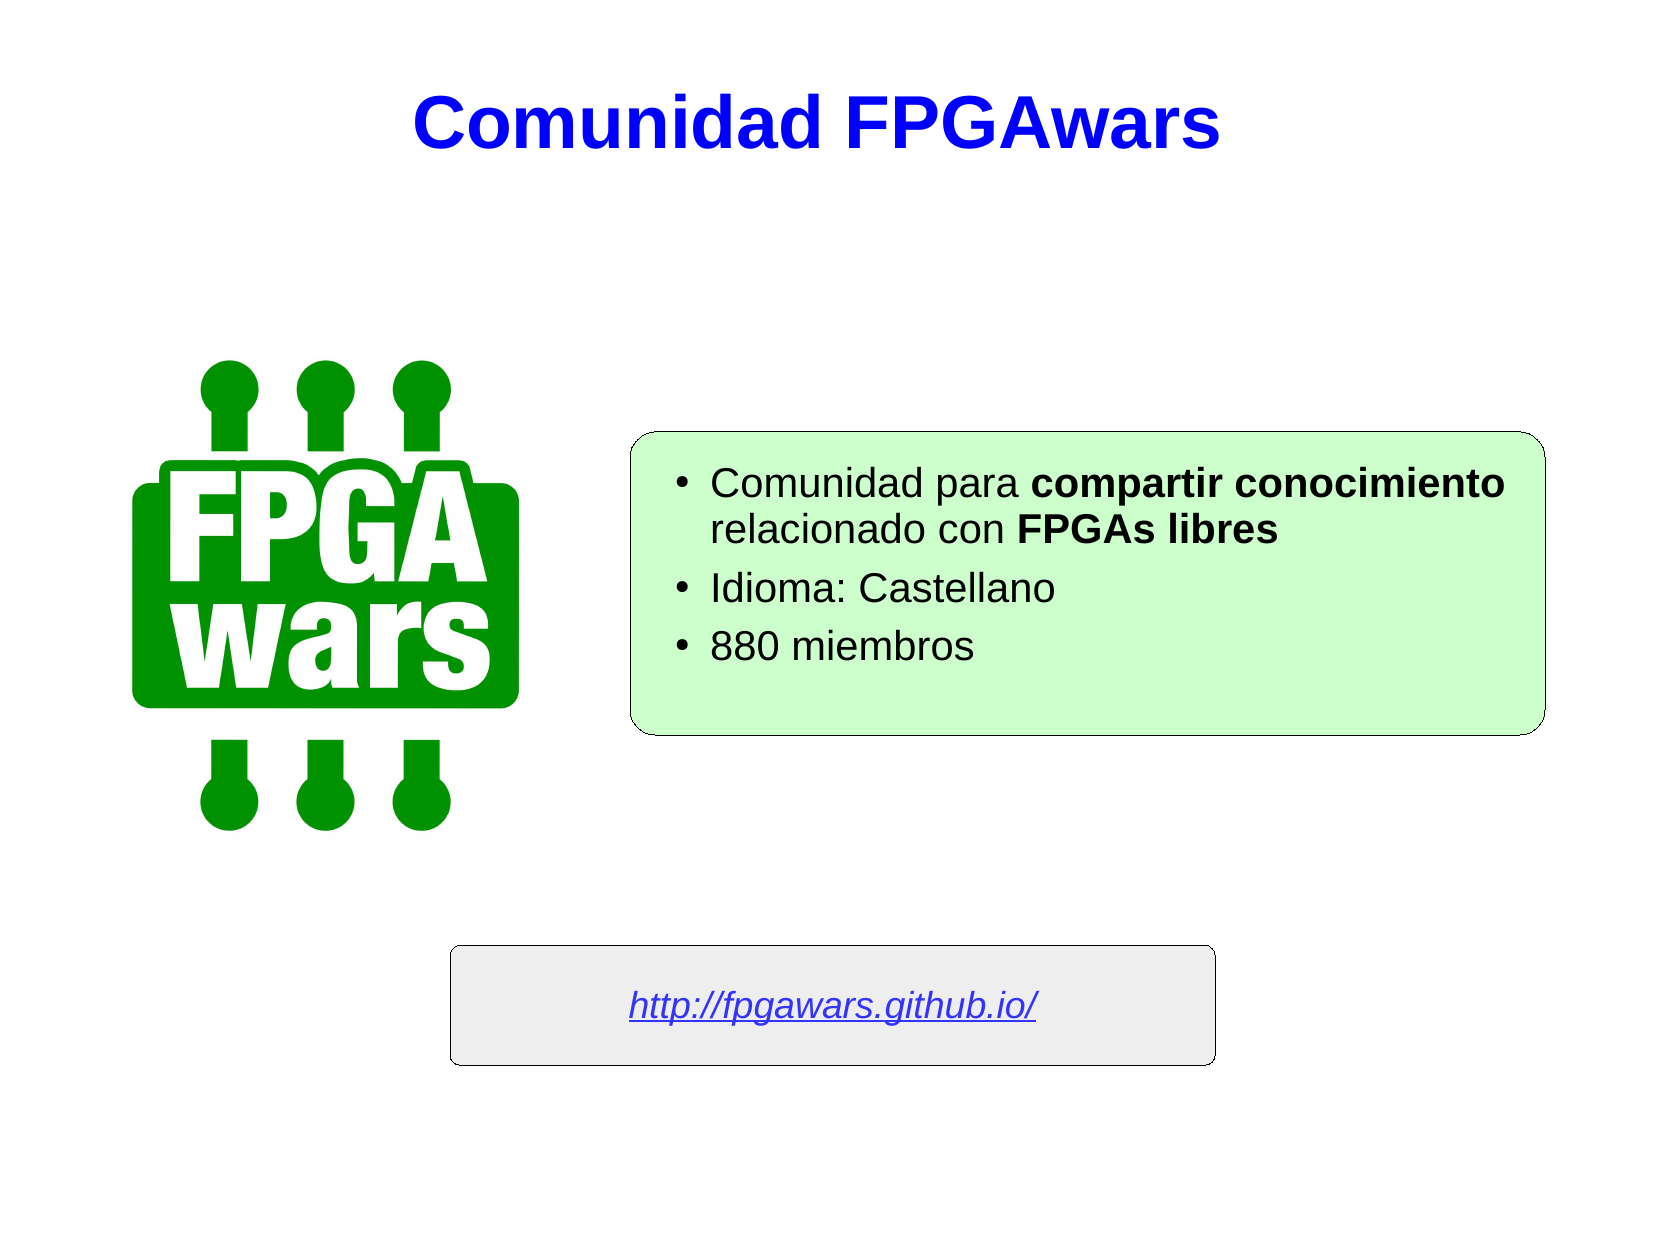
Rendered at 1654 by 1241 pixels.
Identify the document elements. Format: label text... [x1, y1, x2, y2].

text_box Comunidad para compartir conocimiento relacionado con FPGAs libres Idioma: Castellano 880 miembros [660, 452, 1546, 736]
text_box http://fpgawars.github.io/ [450, 945, 1216, 1066]
picture [90, 357, 586, 852]
text_box Comunidad FPGAwars [90, 73, 1546, 257]
text_box [630, 431, 1545, 736]
